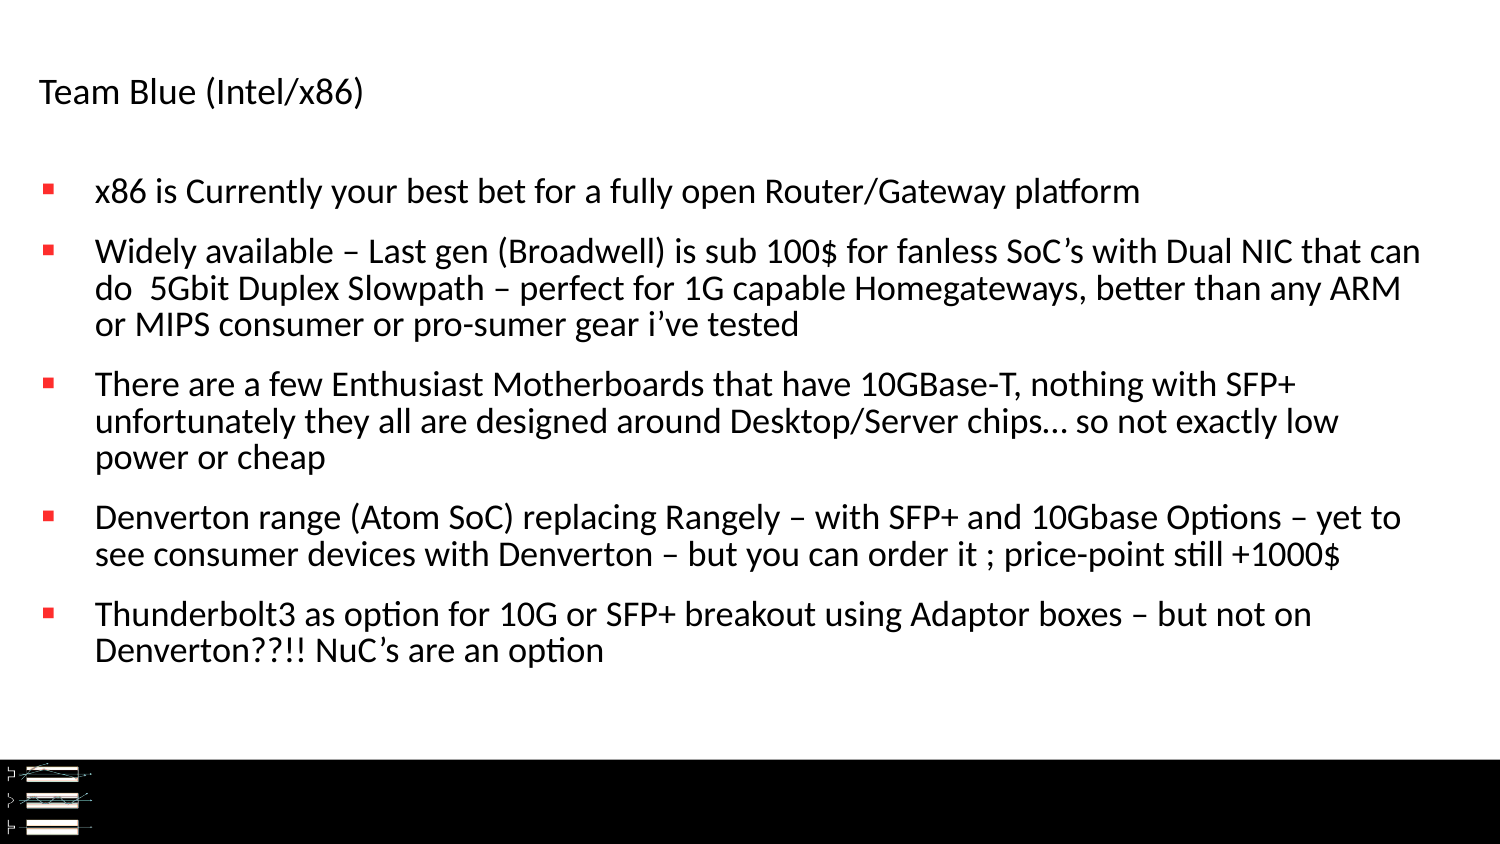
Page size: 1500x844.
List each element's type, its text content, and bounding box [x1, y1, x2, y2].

list x86 is Currently your best bet for a fully open Router/Gateway platform Widely available – Last gen (Broadwell) is sub 100$ for fanless SoC’s with Dual NIC that can do 5Gbit Duplex Slowpath – perfect for 1G capable Homegateways, better than any ARM or MIPS consumer or pro-sumer gear i’ve tested There are a few Enthusiast Motherboards that have 10GBase-T, nothing with SFP+ unfortunately they all are designed around Desktop/Server chips… so not exactly low power or cheap Denverton range (Atom SoC) replacing Rangely – with SFP+ and 10Gbase Options – yet to see consumer devices with Denverton – but you can order it ; price-point still +1000$ Thunderbolt3 as option for 10G or SFP+ breakout using Adaptor boxes – but not on Denverton??!! NuC’s are an option [25, 168, 1450, 682]
title Team Blue (Intel/x86) [38, 24, 1464, 166]
picture [5, 761, 95, 837]
